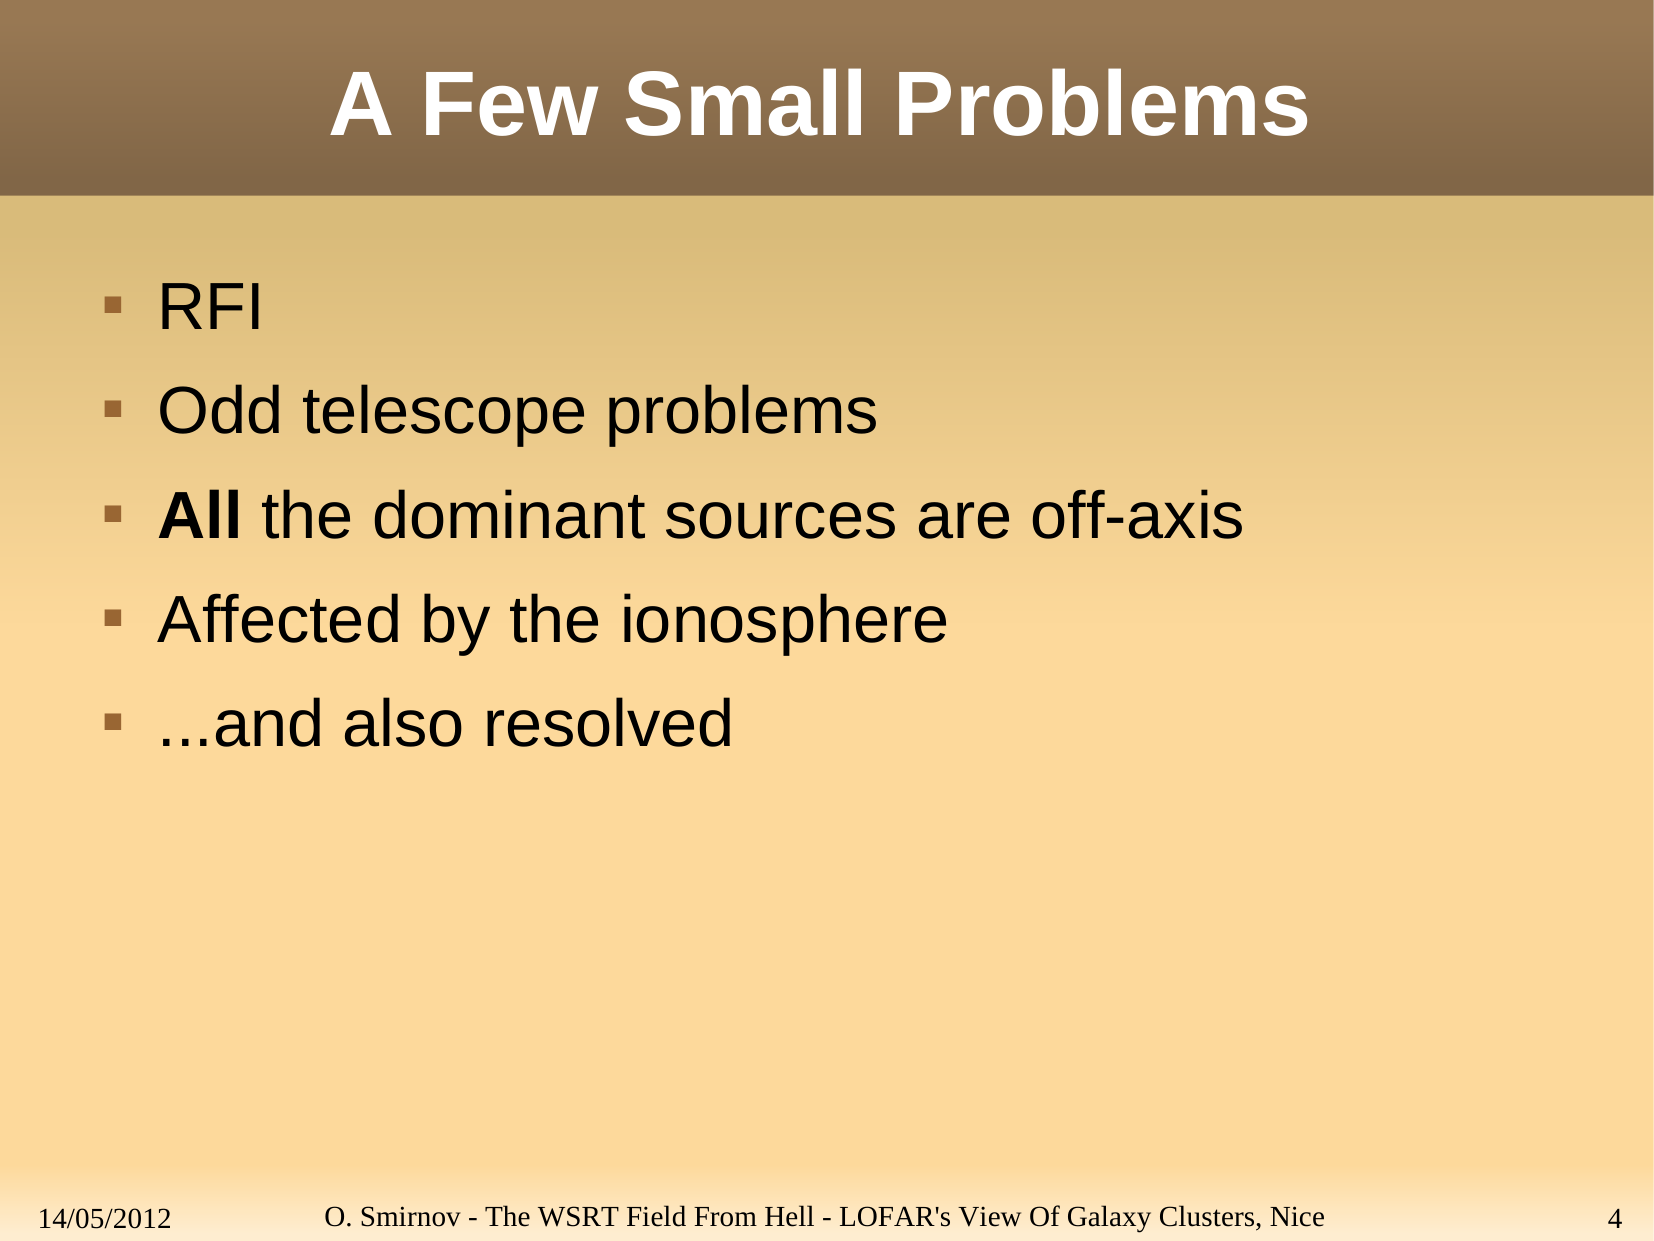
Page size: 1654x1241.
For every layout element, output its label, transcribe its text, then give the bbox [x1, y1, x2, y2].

list RFI Odd telescope problems All the dominant sources are off-axis Affected by the ionosphere ...and also resolved [86, 269, 1576, 1088]
title A Few Small Problems [76, 0, 1565, 208]
picture [0, 0, 1654, 1241]
